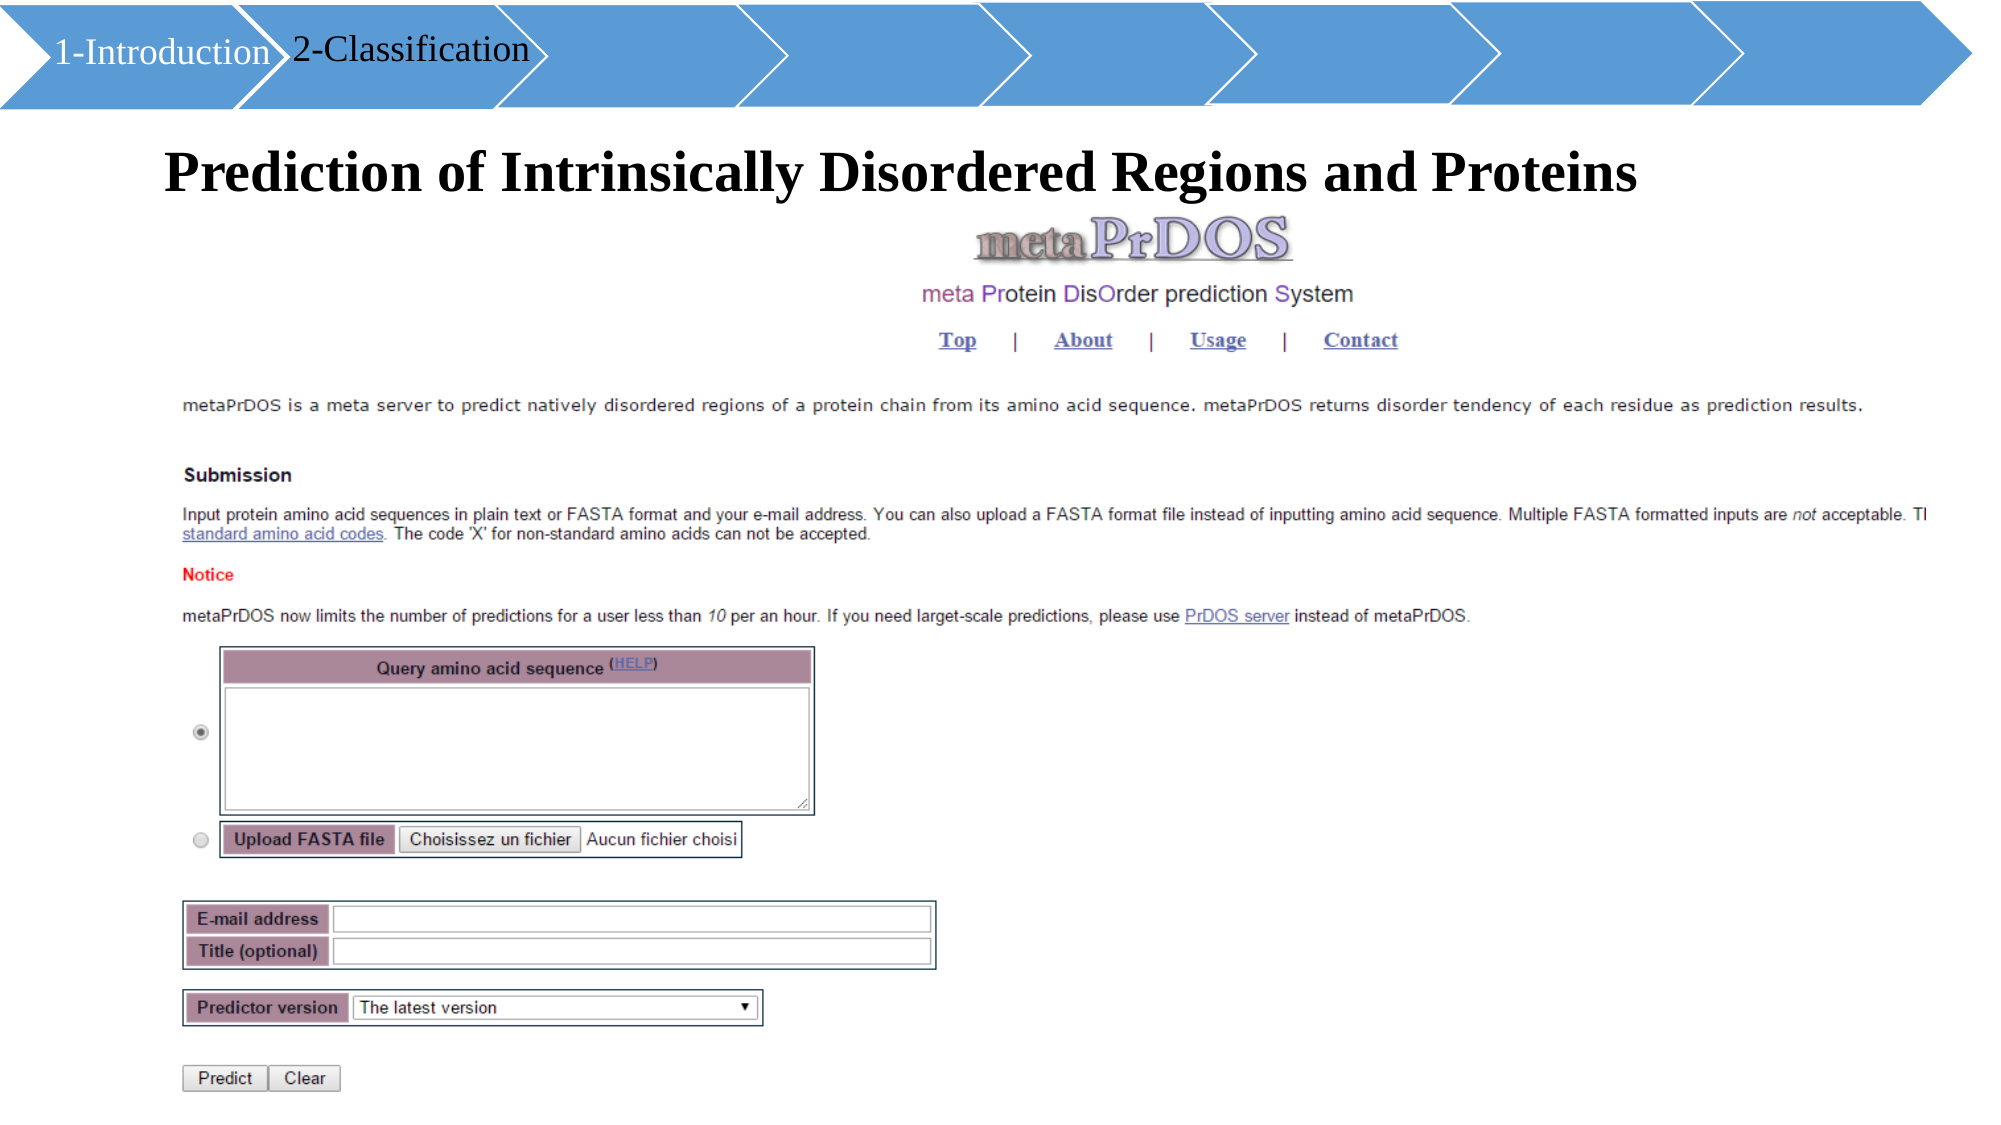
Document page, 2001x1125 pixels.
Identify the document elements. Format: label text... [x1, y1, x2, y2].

text_box 1-Introduction [38, 19, 288, 80]
text_box [0, 0, 1975, 111]
picture [135, 171, 1926, 1110]
text_box Prediction of Intrinsically Disordered Regions and Proteins [135, 125, 1654, 280]
text_box 2-Classification [277, 16, 558, 78]
